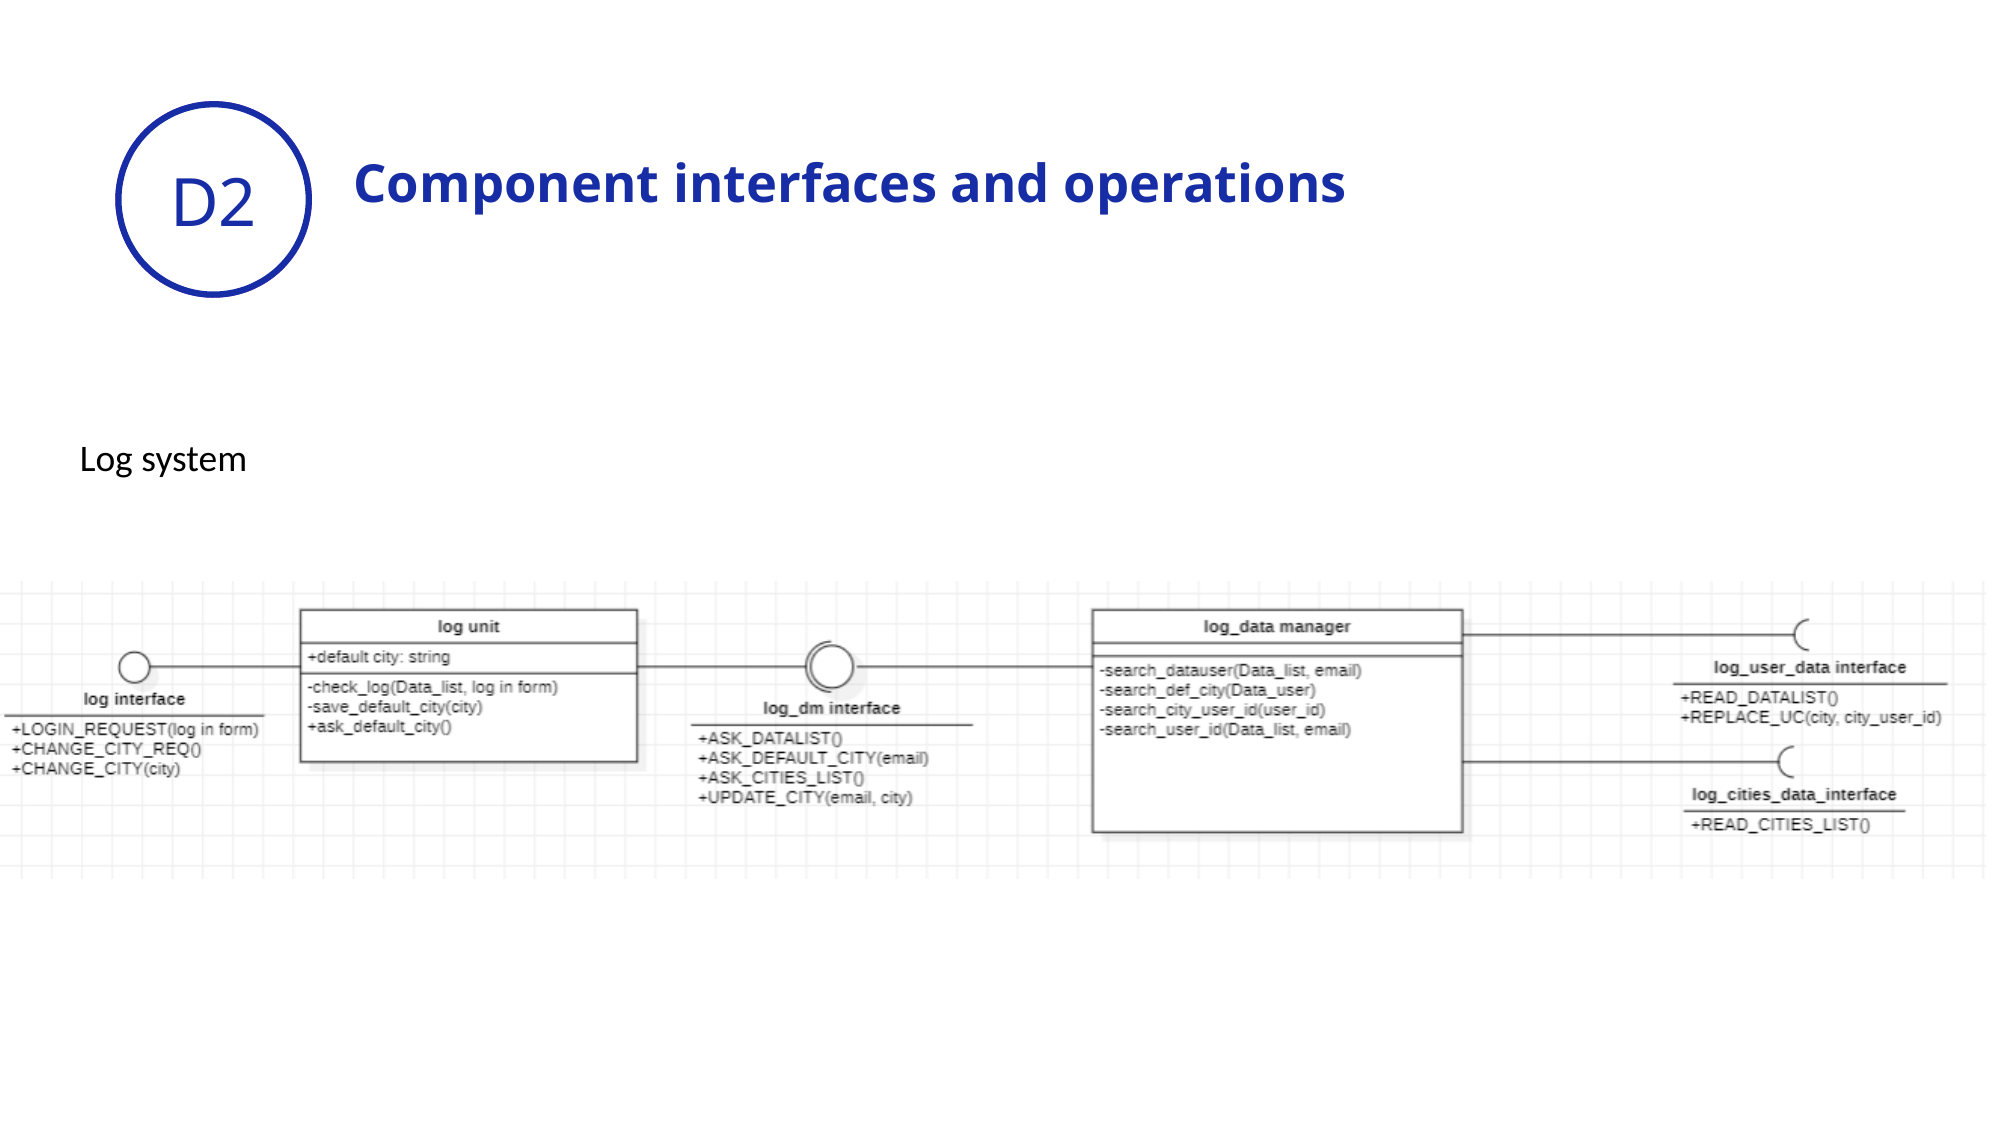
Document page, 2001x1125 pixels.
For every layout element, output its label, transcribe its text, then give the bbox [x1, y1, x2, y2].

picture [0, 581, 1986, 880]
list Component interfaces and operations [338, 149, 1649, 223]
text_box D2 [118, 104, 309, 295]
text_box Log system [64, 426, 460, 533]
